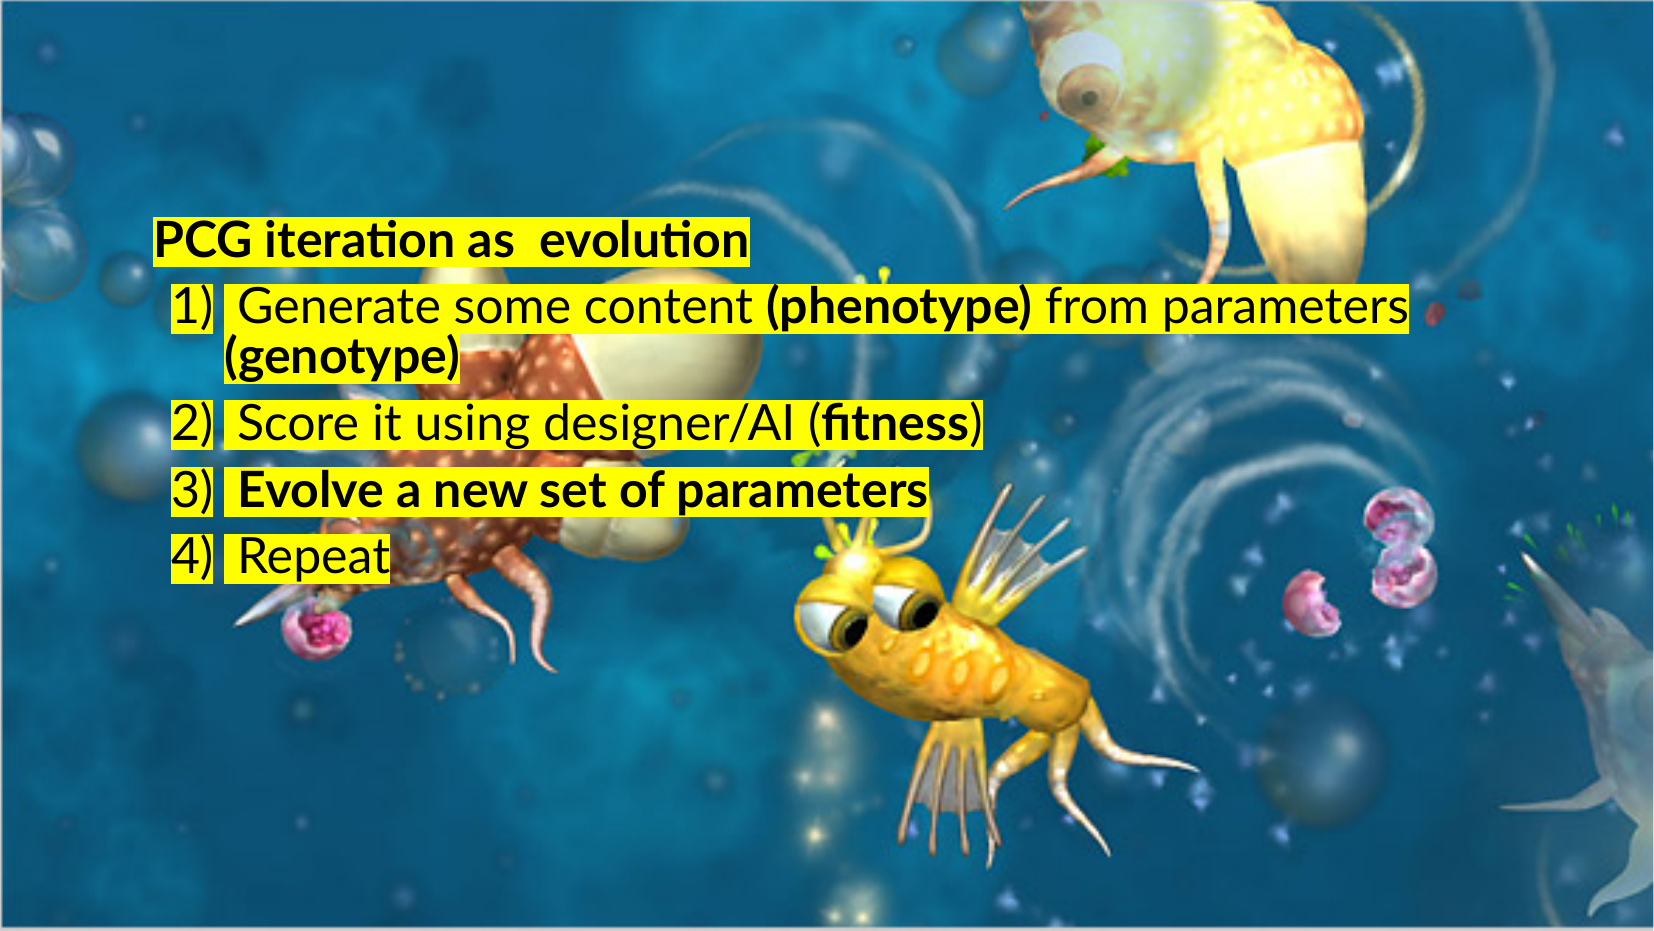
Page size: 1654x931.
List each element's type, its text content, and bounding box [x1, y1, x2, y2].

picture [0, 0, 1654, 931]
list PCG iteration as evolution Generate some content (phenotype) from parameters (genotype) Score it using designer/AI (fitness) Evolve a new set of parameters Repeat [82, 217, 1571, 839]
